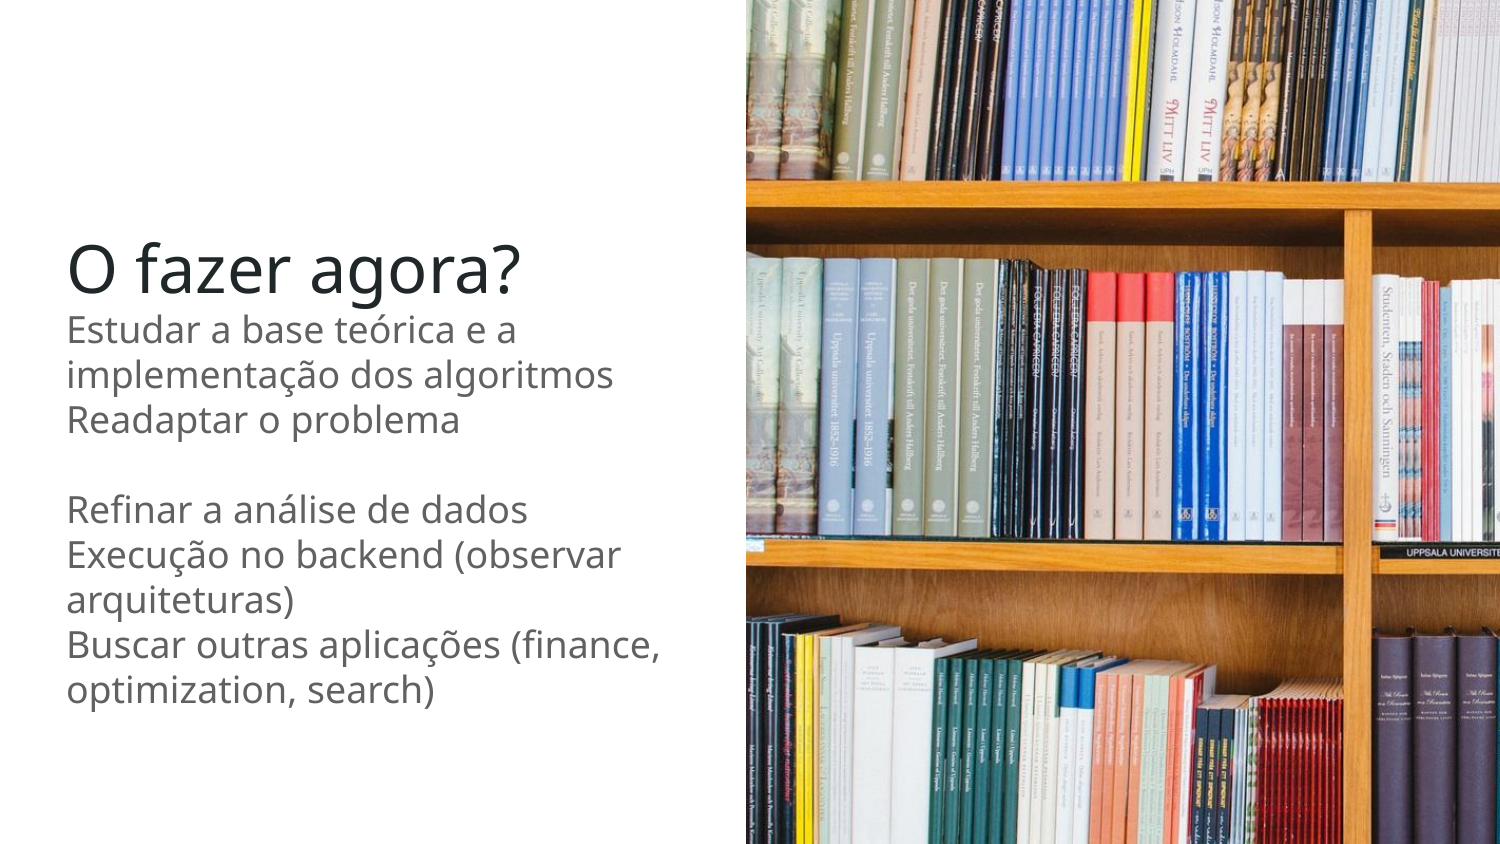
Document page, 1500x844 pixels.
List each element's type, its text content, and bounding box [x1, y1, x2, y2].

title O fazer agora? Estudar a base teórica e a implementação dos algoritmos Readaptar o problema Refinar a análise de dados Execução no backend (observar arquiteturas) Buscar outras aplicações (finance, optimization, search) [51, 116, 690, 822]
picture [746, 0, 1500, 844]
